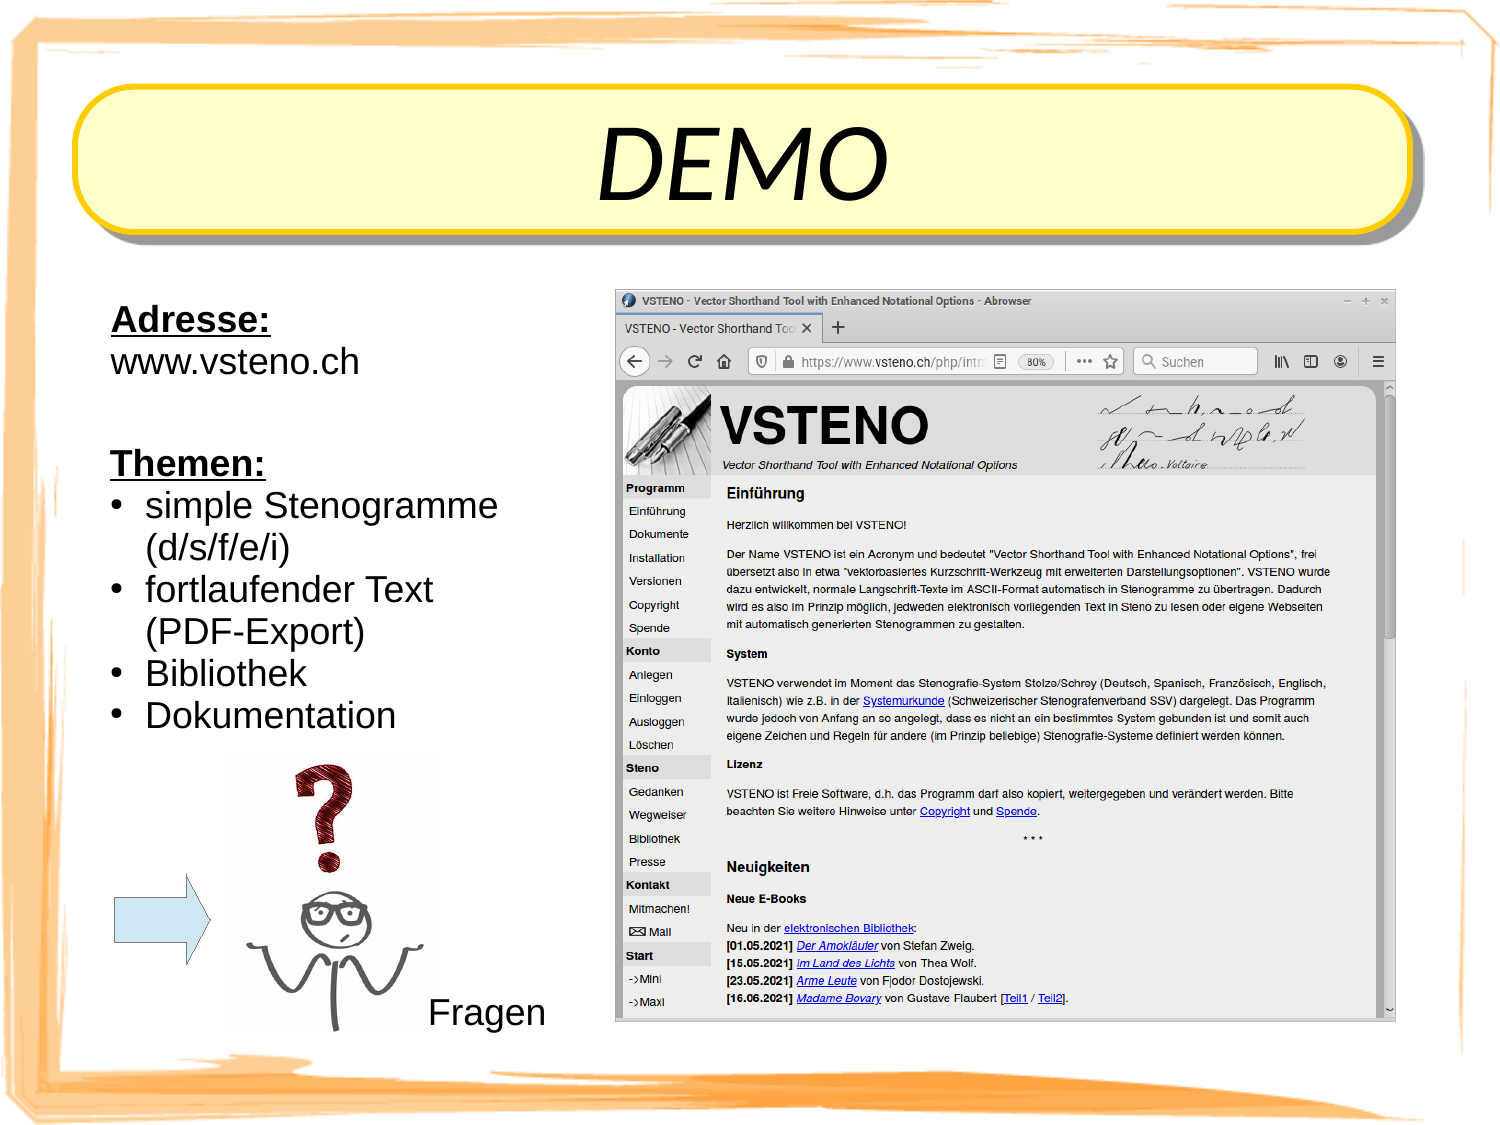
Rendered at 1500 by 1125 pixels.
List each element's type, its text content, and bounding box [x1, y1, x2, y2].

text_box [114, 874, 211, 965]
text_box Themen: simple Stenogramme (d/s/f/e/i) fortlaufender Text (PDF-Export) Bibliothek Dokumentation [95, 435, 531, 743]
picture [0, 0, 1500, 1125]
text_box Fragen [413, 984, 594, 1041]
text_box Adresse: www.vsteno.ch [95, 291, 576, 390]
title DEMO [75, 86, 1411, 232]
